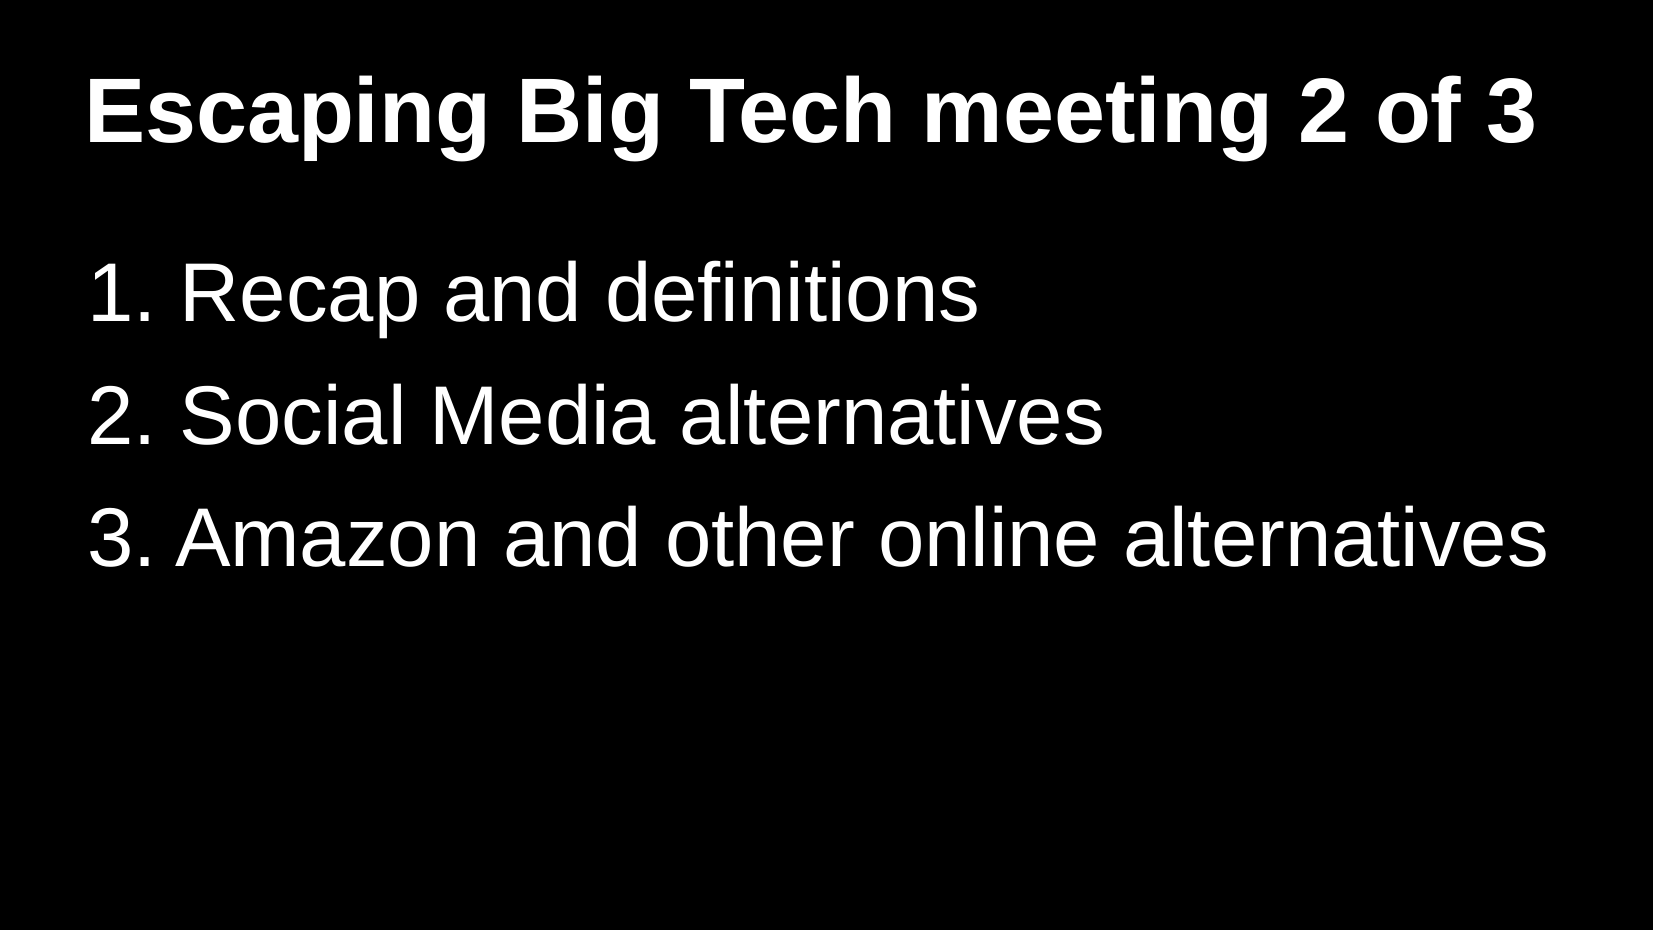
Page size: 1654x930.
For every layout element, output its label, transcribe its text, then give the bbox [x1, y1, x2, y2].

list 1. Recap and definitions 2. Social Media alternatives 3. Amazon and other online alternatives [87, 124, 1573, 830]
title Escaping Big Tech meeting 2 of 3 [84, 56, 1561, 166]
